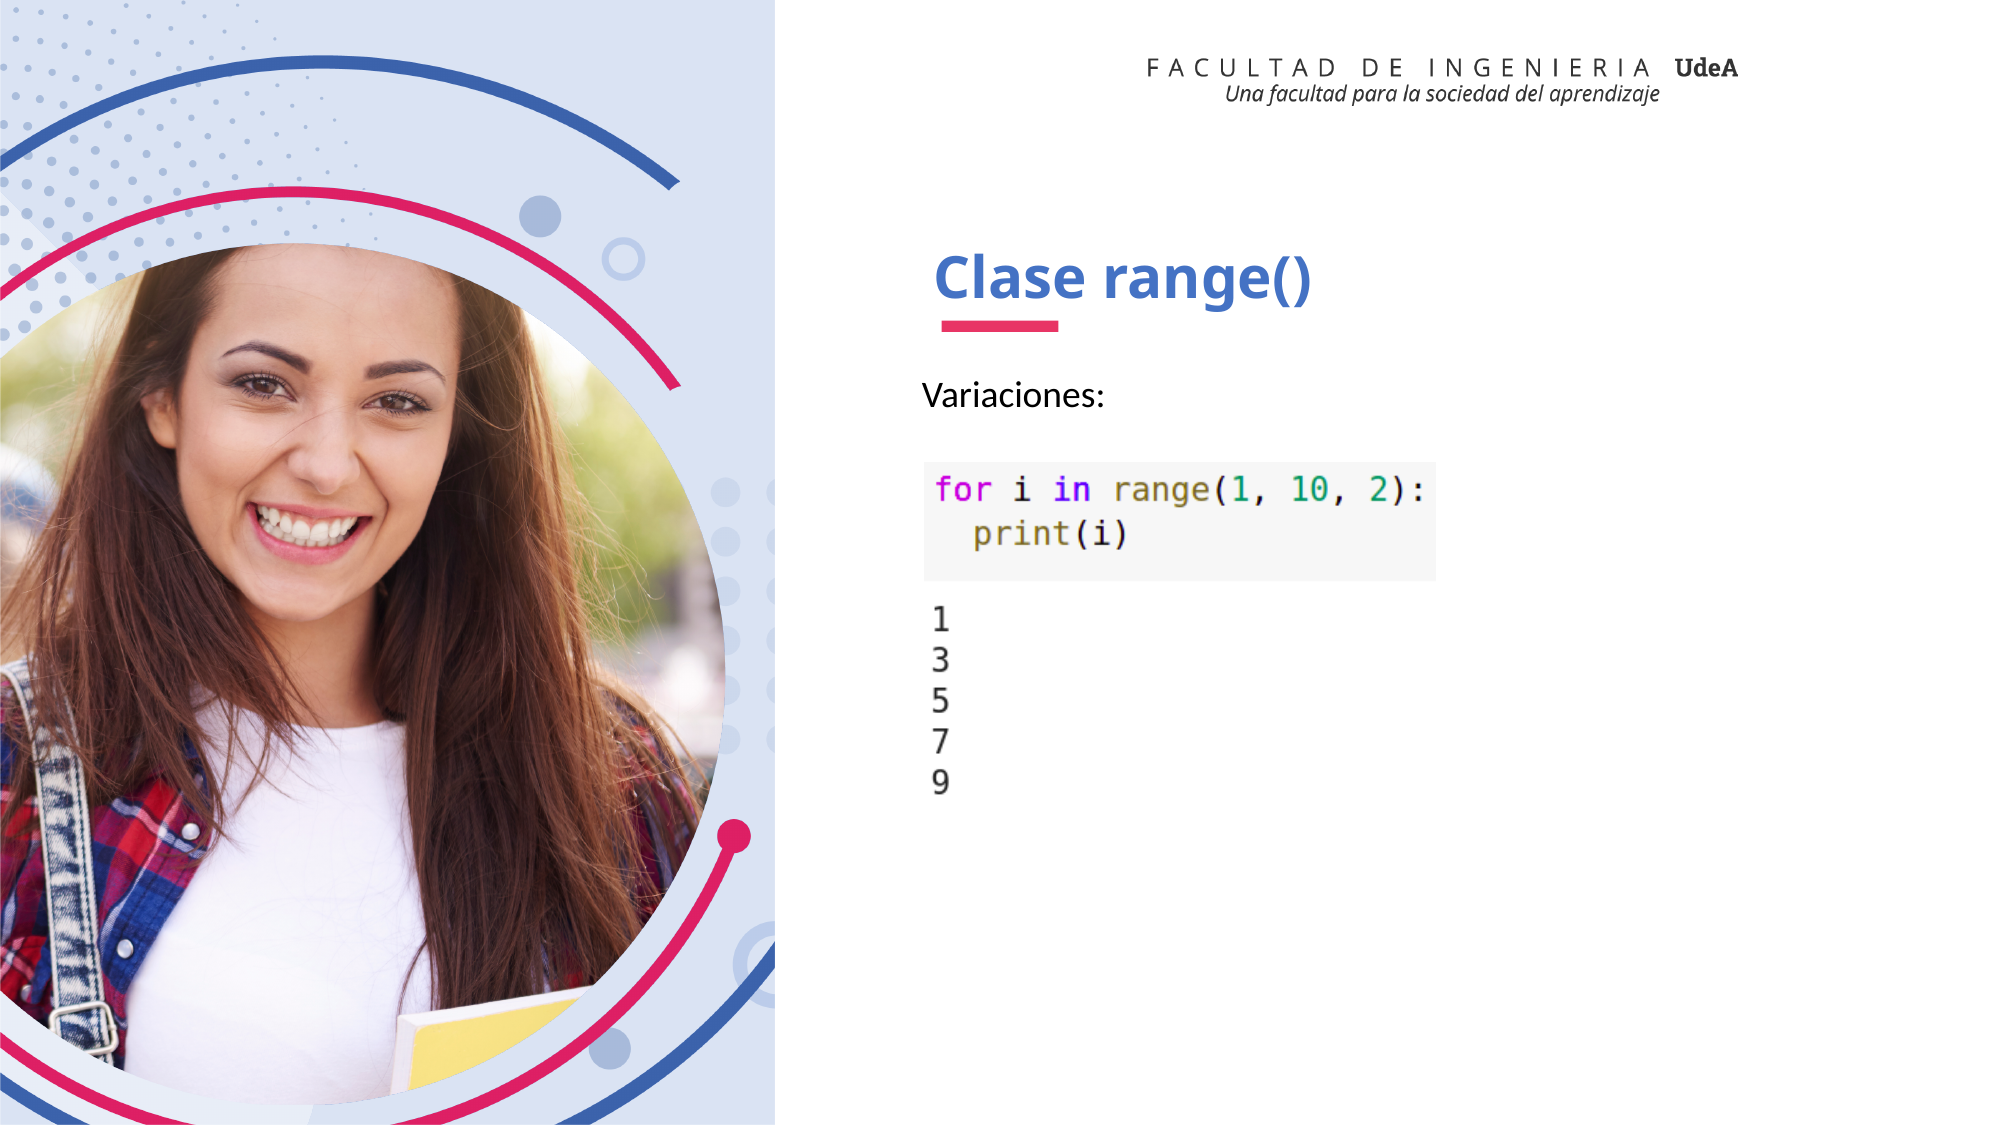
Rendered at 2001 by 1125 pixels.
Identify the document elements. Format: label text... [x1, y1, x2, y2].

text_box Variaciones: [907, 362, 1883, 423]
text_box Clase range() [918, 224, 1815, 336]
picture [924, 462, 1436, 804]
picture [0, 0, 775, 1125]
picture [1148, 57, 1738, 106]
